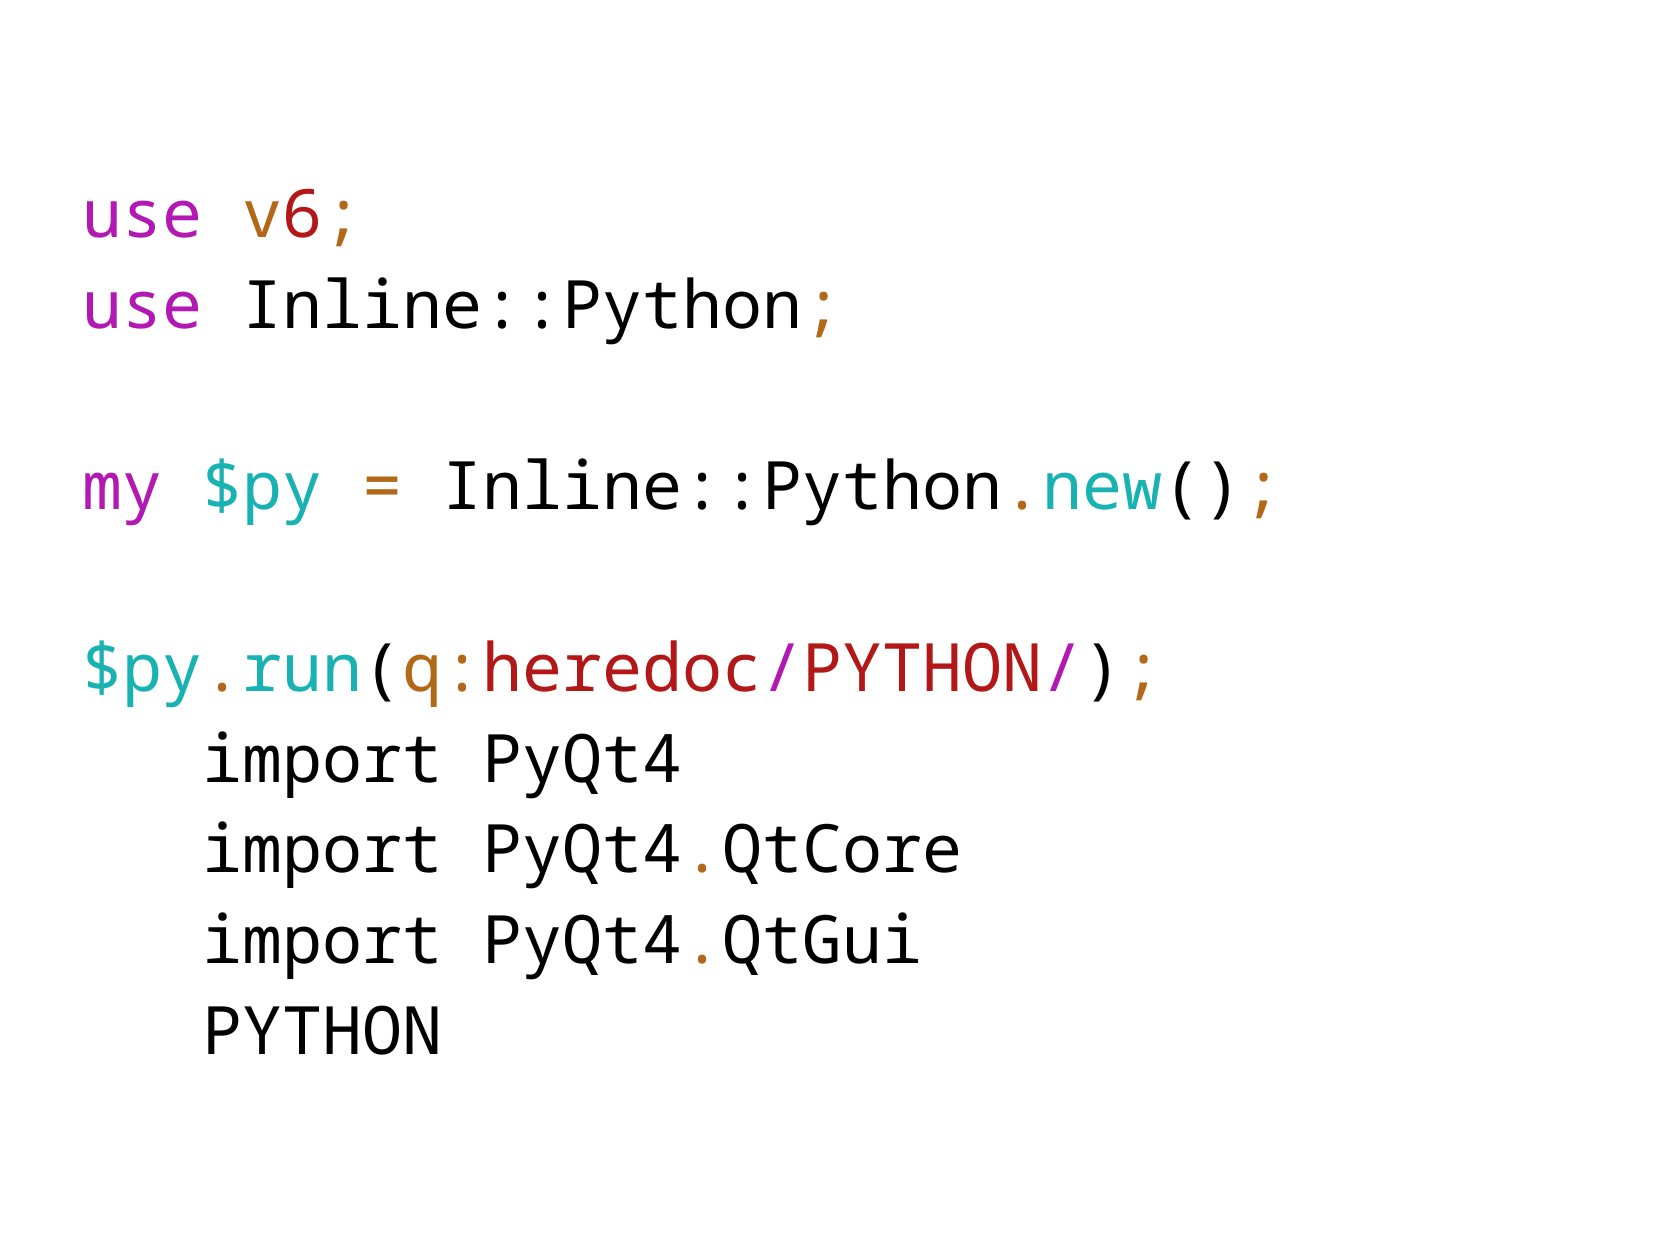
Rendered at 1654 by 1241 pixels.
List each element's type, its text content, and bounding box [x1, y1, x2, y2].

subtitle use v6; use Inline::Python; my $py = Inline::Python.new(); $py.run(q:heredoc/PYTHON/); import PyQt4 import PyQt4.QtCore import PyQt4.QtGui PYTHON [82, 140, 1571, 1101]
